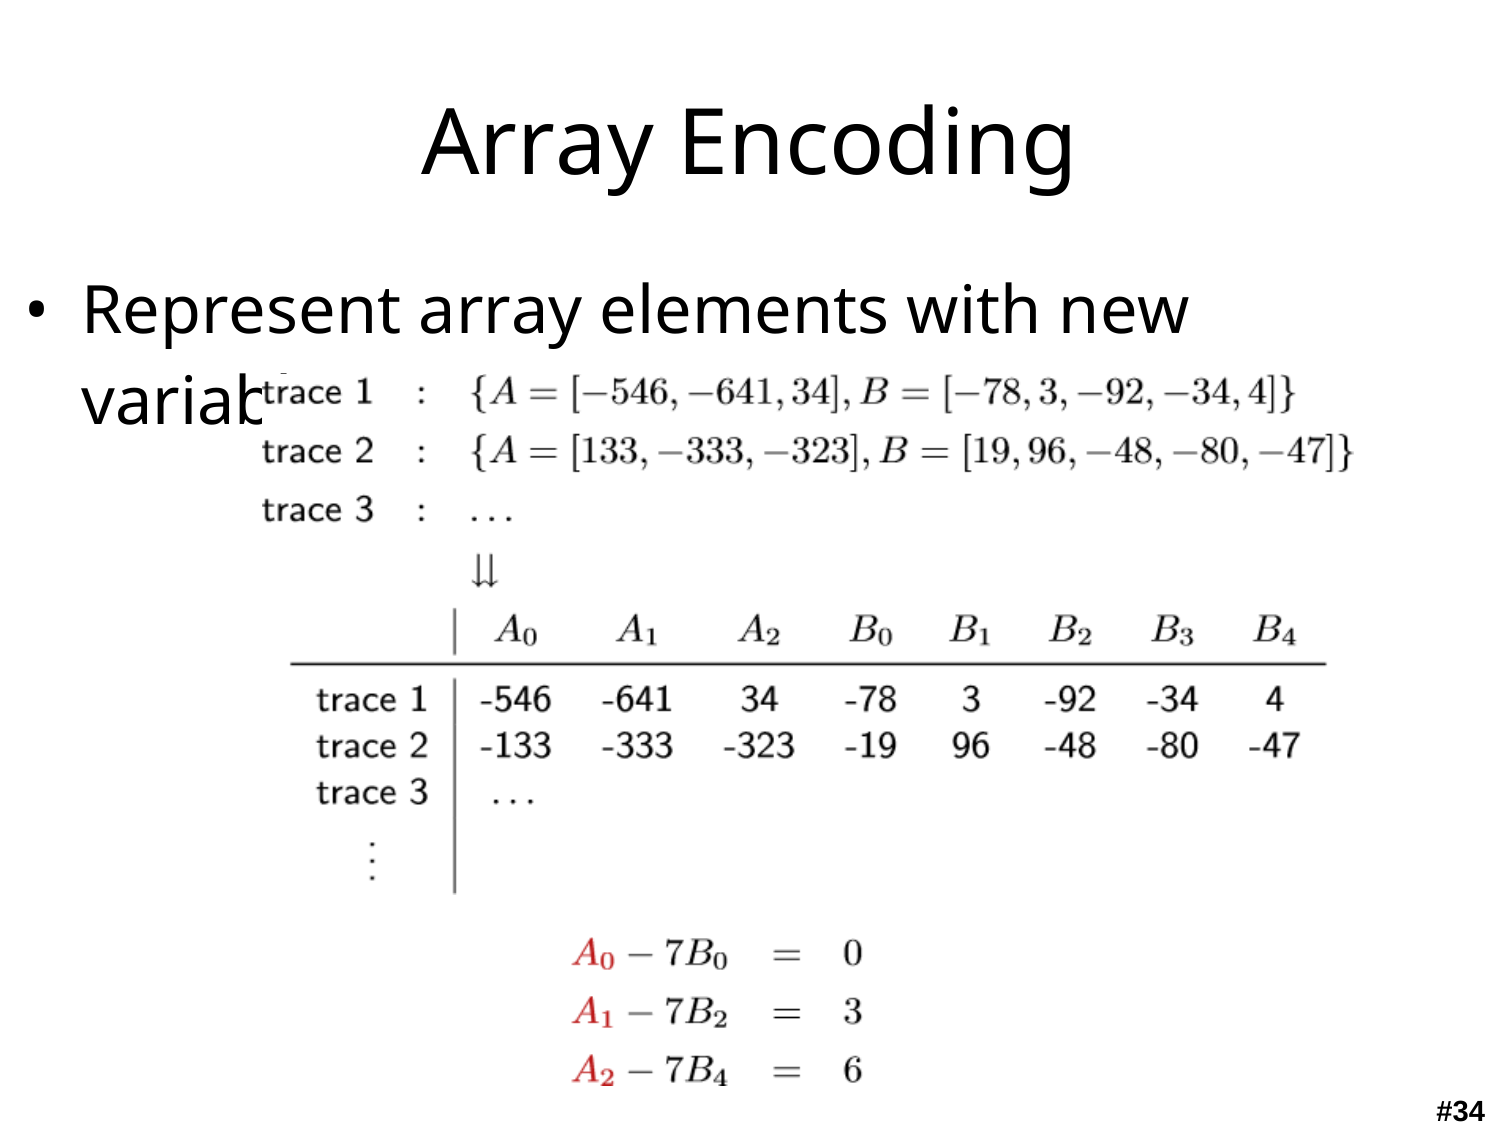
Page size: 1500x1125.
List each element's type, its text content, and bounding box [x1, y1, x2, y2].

picture [262, 374, 1354, 895]
list Represent array elements with new variables Find relations: [24, 262, 1476, 1125]
picture [571, 937, 863, 1086]
title Array Encoding [24, 45, 1476, 233]
